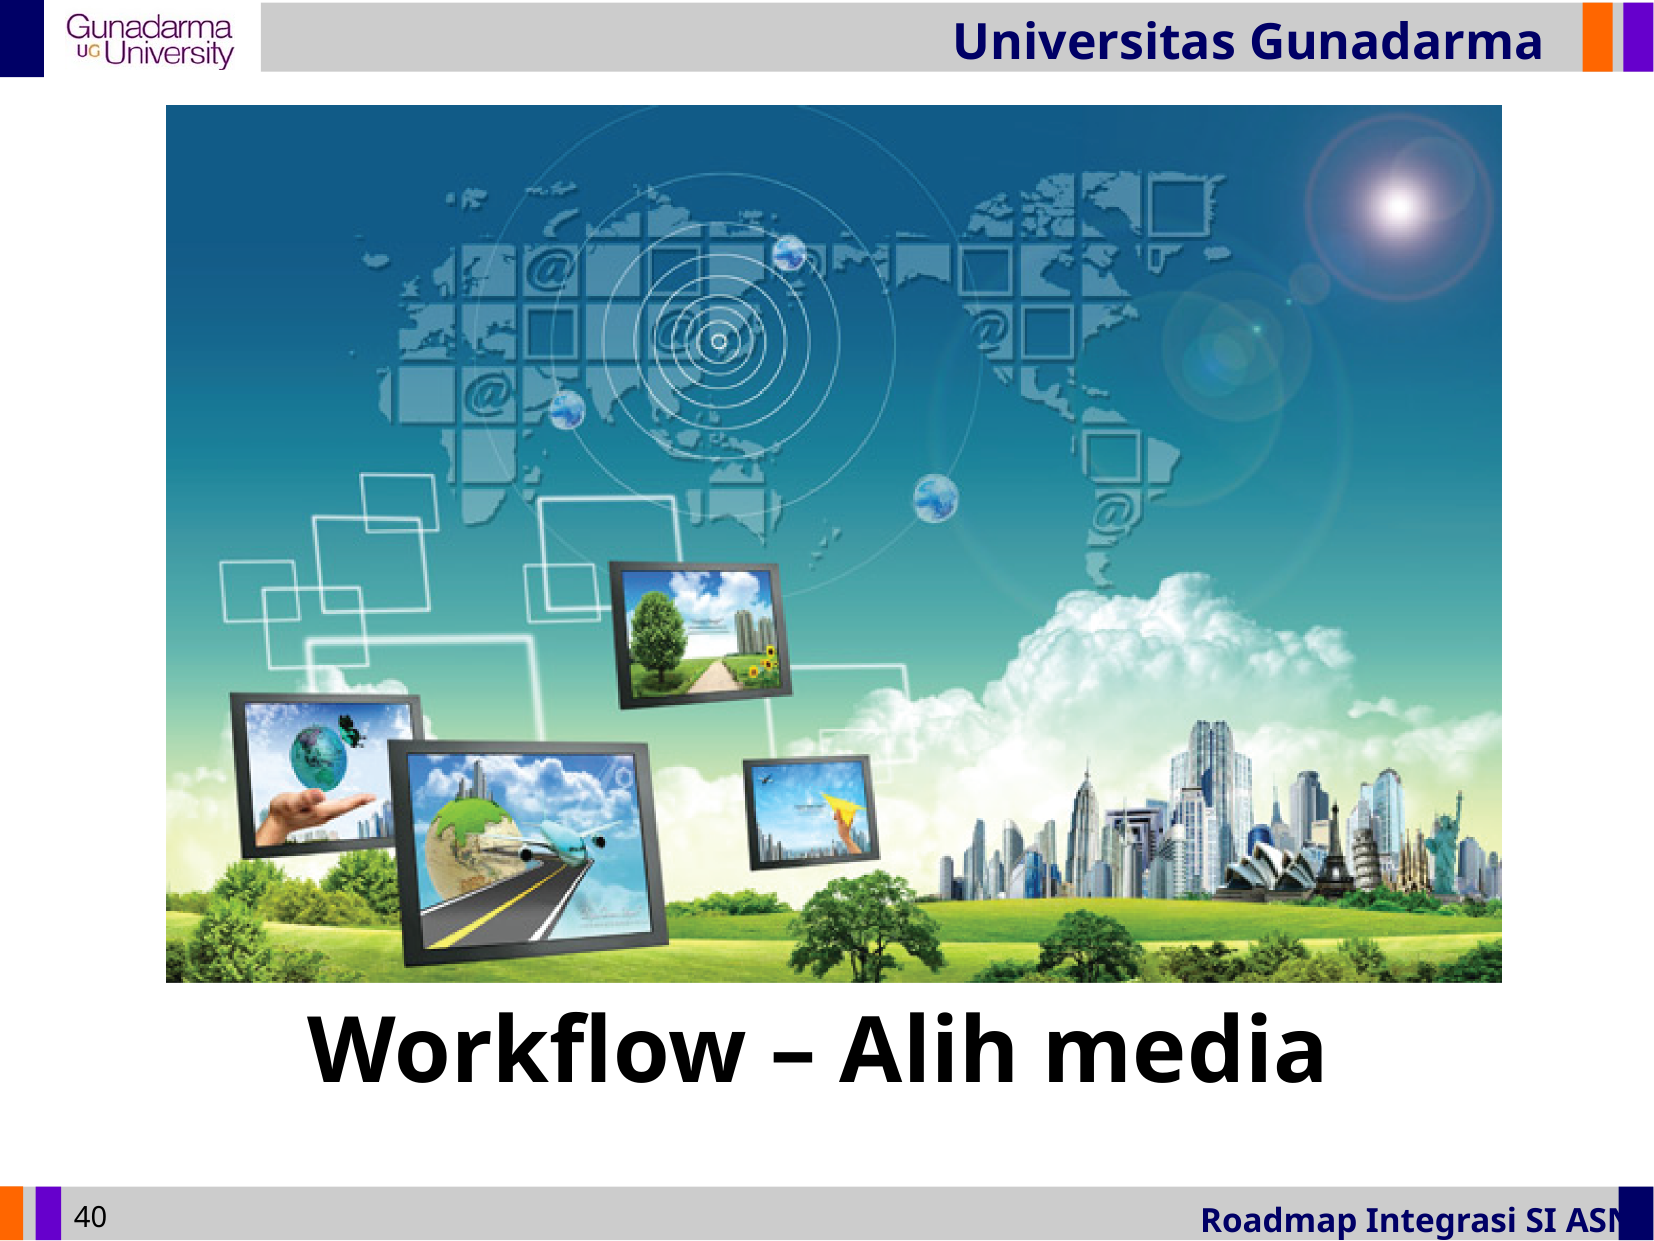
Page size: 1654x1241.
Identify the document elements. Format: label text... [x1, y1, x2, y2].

picture [166, 105, 1502, 983]
picture [65, 0, 235, 70]
title Workflow – Alih media [62, 983, 1576, 1111]
